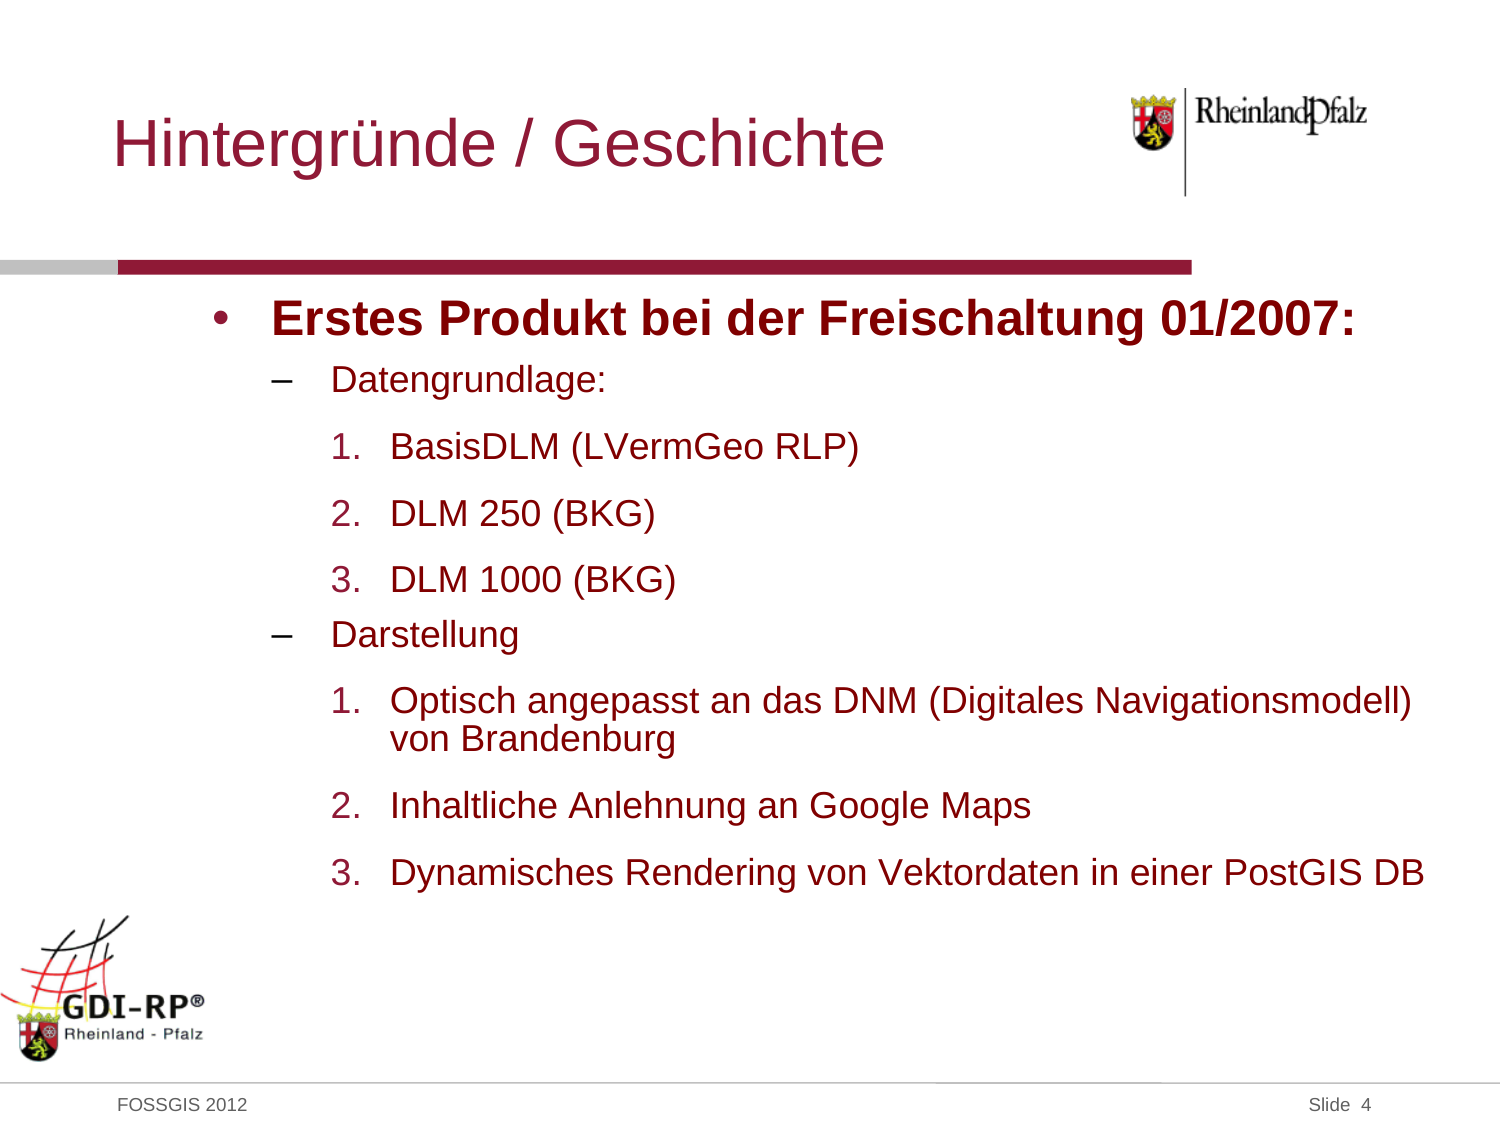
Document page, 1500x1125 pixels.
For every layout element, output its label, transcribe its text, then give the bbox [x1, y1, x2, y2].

title Hintergründe / Geschichte [112, 63, 1071, 224]
picture [1131, 88, 1447, 198]
picture [0, 915, 207, 1063]
list Erstes Produkt bei der Freischaltung 01/2007: Datengrundlage: BasisDLM (LVermGeo RLP) DLM 250 (BKG) DLM 1000 (BKG) Darstellung Optisch angepasst an das DNM (Digitales Navigationsmodell) von Brandenburg Inhaltliche Anlehnung an Google Maps Dynamisches Rendering von Vektordaten in einer PostGIS DB [212, 295, 1477, 1125]
